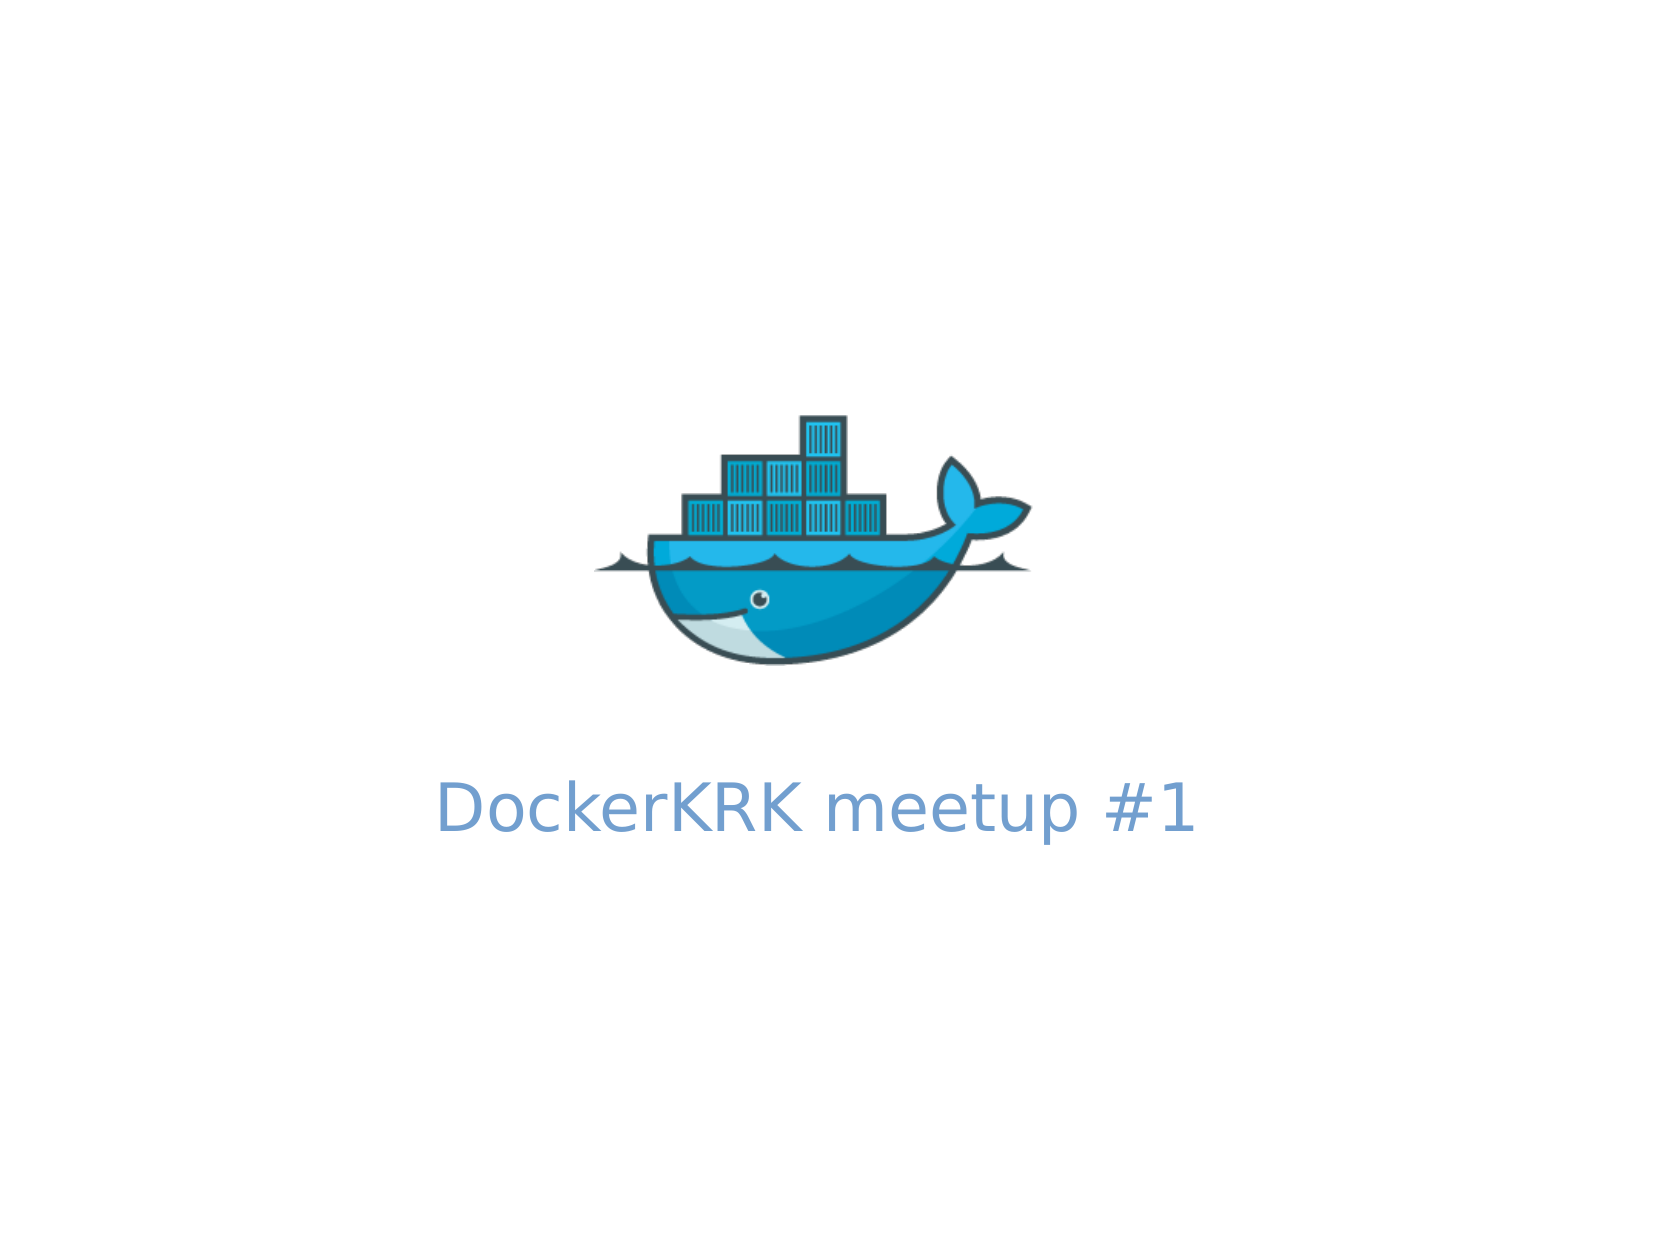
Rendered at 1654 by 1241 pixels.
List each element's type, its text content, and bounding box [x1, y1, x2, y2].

picture [594, 415, 1042, 667]
text_box DockerKRK meetup #1 [420, 761, 1217, 855]
